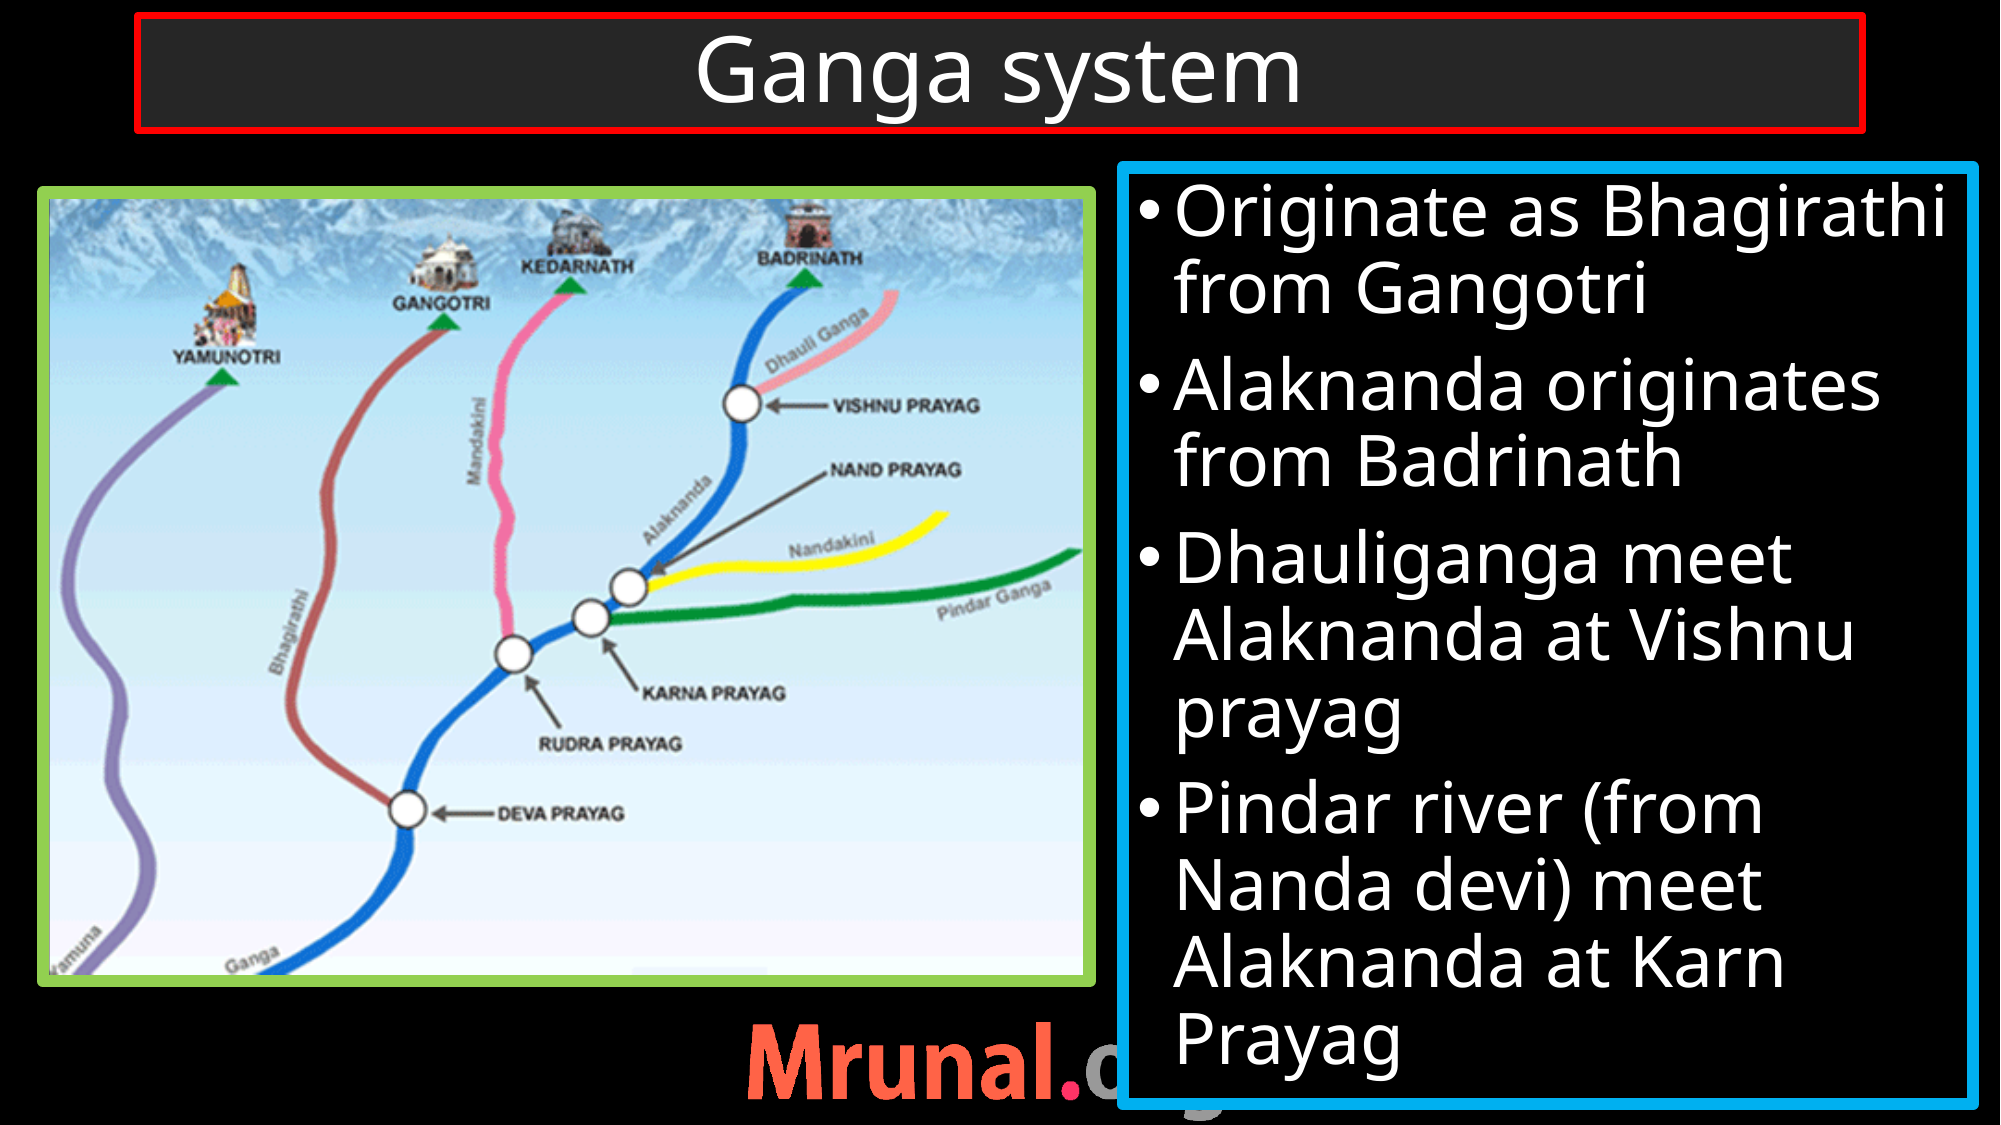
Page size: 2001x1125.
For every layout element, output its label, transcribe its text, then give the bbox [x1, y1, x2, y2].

picture [741, 1005, 1230, 1125]
picture [49, 198, 1084, 975]
title Ganga system [137, 15, 1863, 131]
list Originate as Bhagirathi from Gangotri Alaknanda originates from Badrinath Dhauliganga meet Alaknanda at Vishnu prayag Pindar river (from Nanda devi) meet Alaknanda at Karn Prayag [1122, 167, 1973, 1105]
